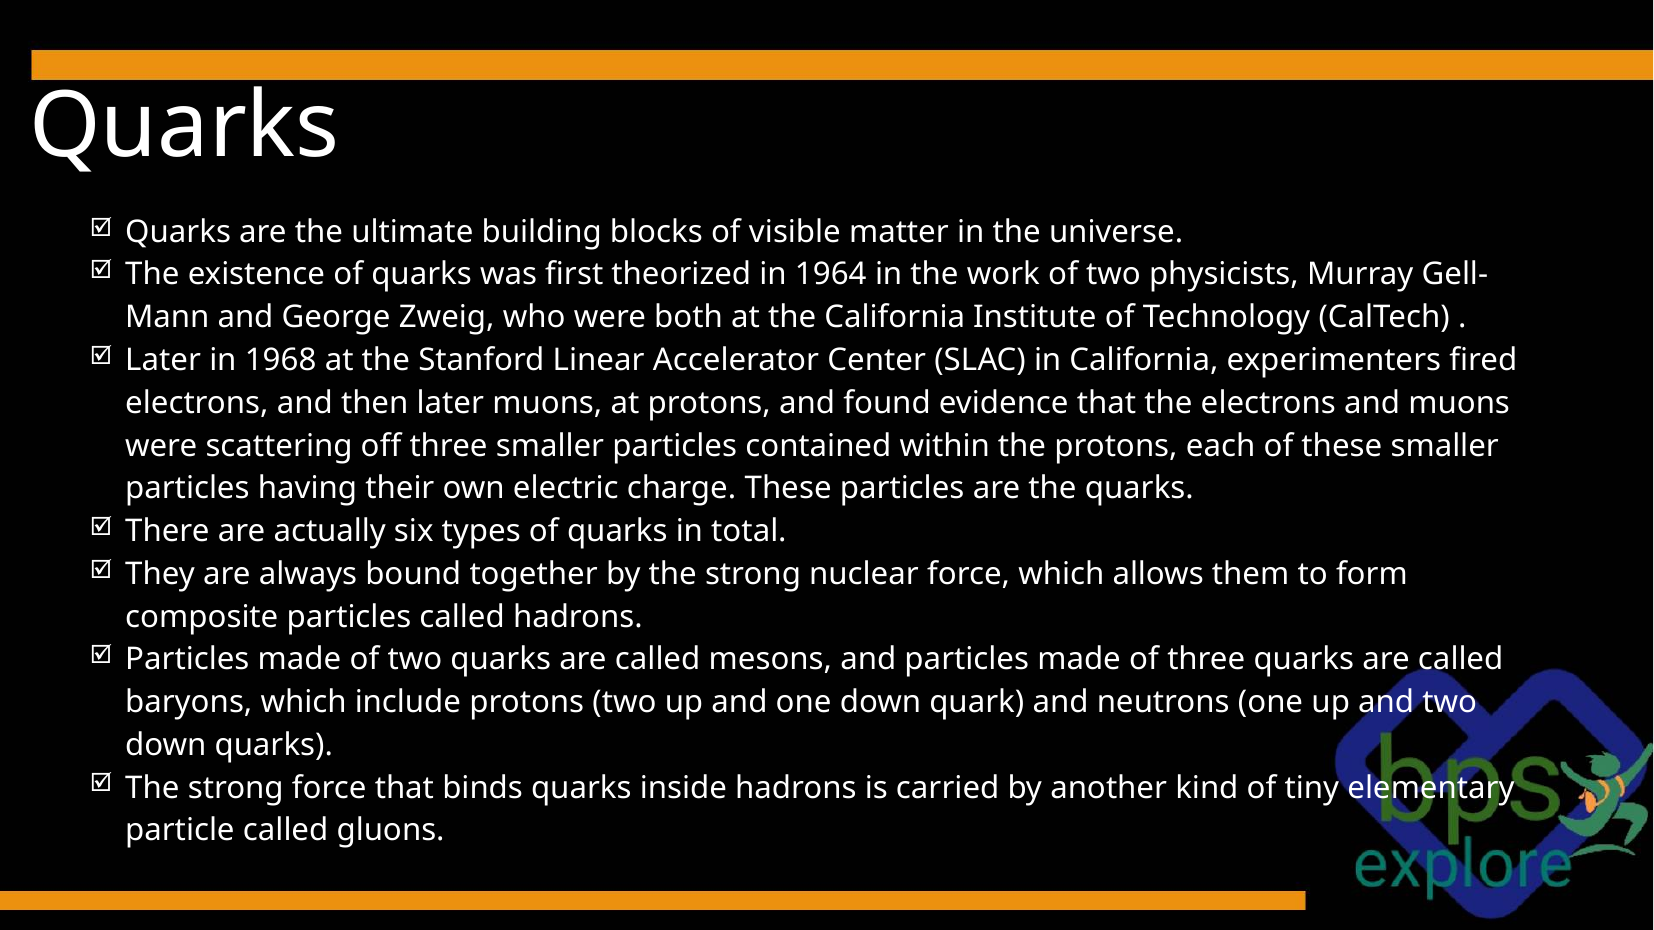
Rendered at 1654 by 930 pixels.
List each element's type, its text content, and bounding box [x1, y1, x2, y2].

picture [0, 0, 1654, 930]
title Quarks [29, 42, 1518, 199]
text_box Quarks are the ultimate building blocks of visible matter in the universe. The existence of quarks was first theorized in 1964 in the work of two physicists, Murray Gell-Mann and George Zweig, who were both at the California Institute of Technology (CalTech) . Later in 1968 at the Stanford Linear Accelerator Center (SLAC) in California, experimenters fired electrons, and then later muons, at protons, and found evidence that the electrons and muons were scattering off three smaller particles contained within the protons, each of these smaller particles having their own electric charge. These particles are the quarks. There are actually six types of quarks in total. They are always bound together by the strong nuclear force, which allows them to form composite particles called hadrons. Particles made of two quarks are called mesons, and particles made of three quarks are called baryons, which include protons (two up and one down quark) and neutrons (one up and two down quarks). The strong force that binds quarks inside hadrons is carried by another kind of tiny elementary particle called gluons. [75, 201, 1576, 858]
